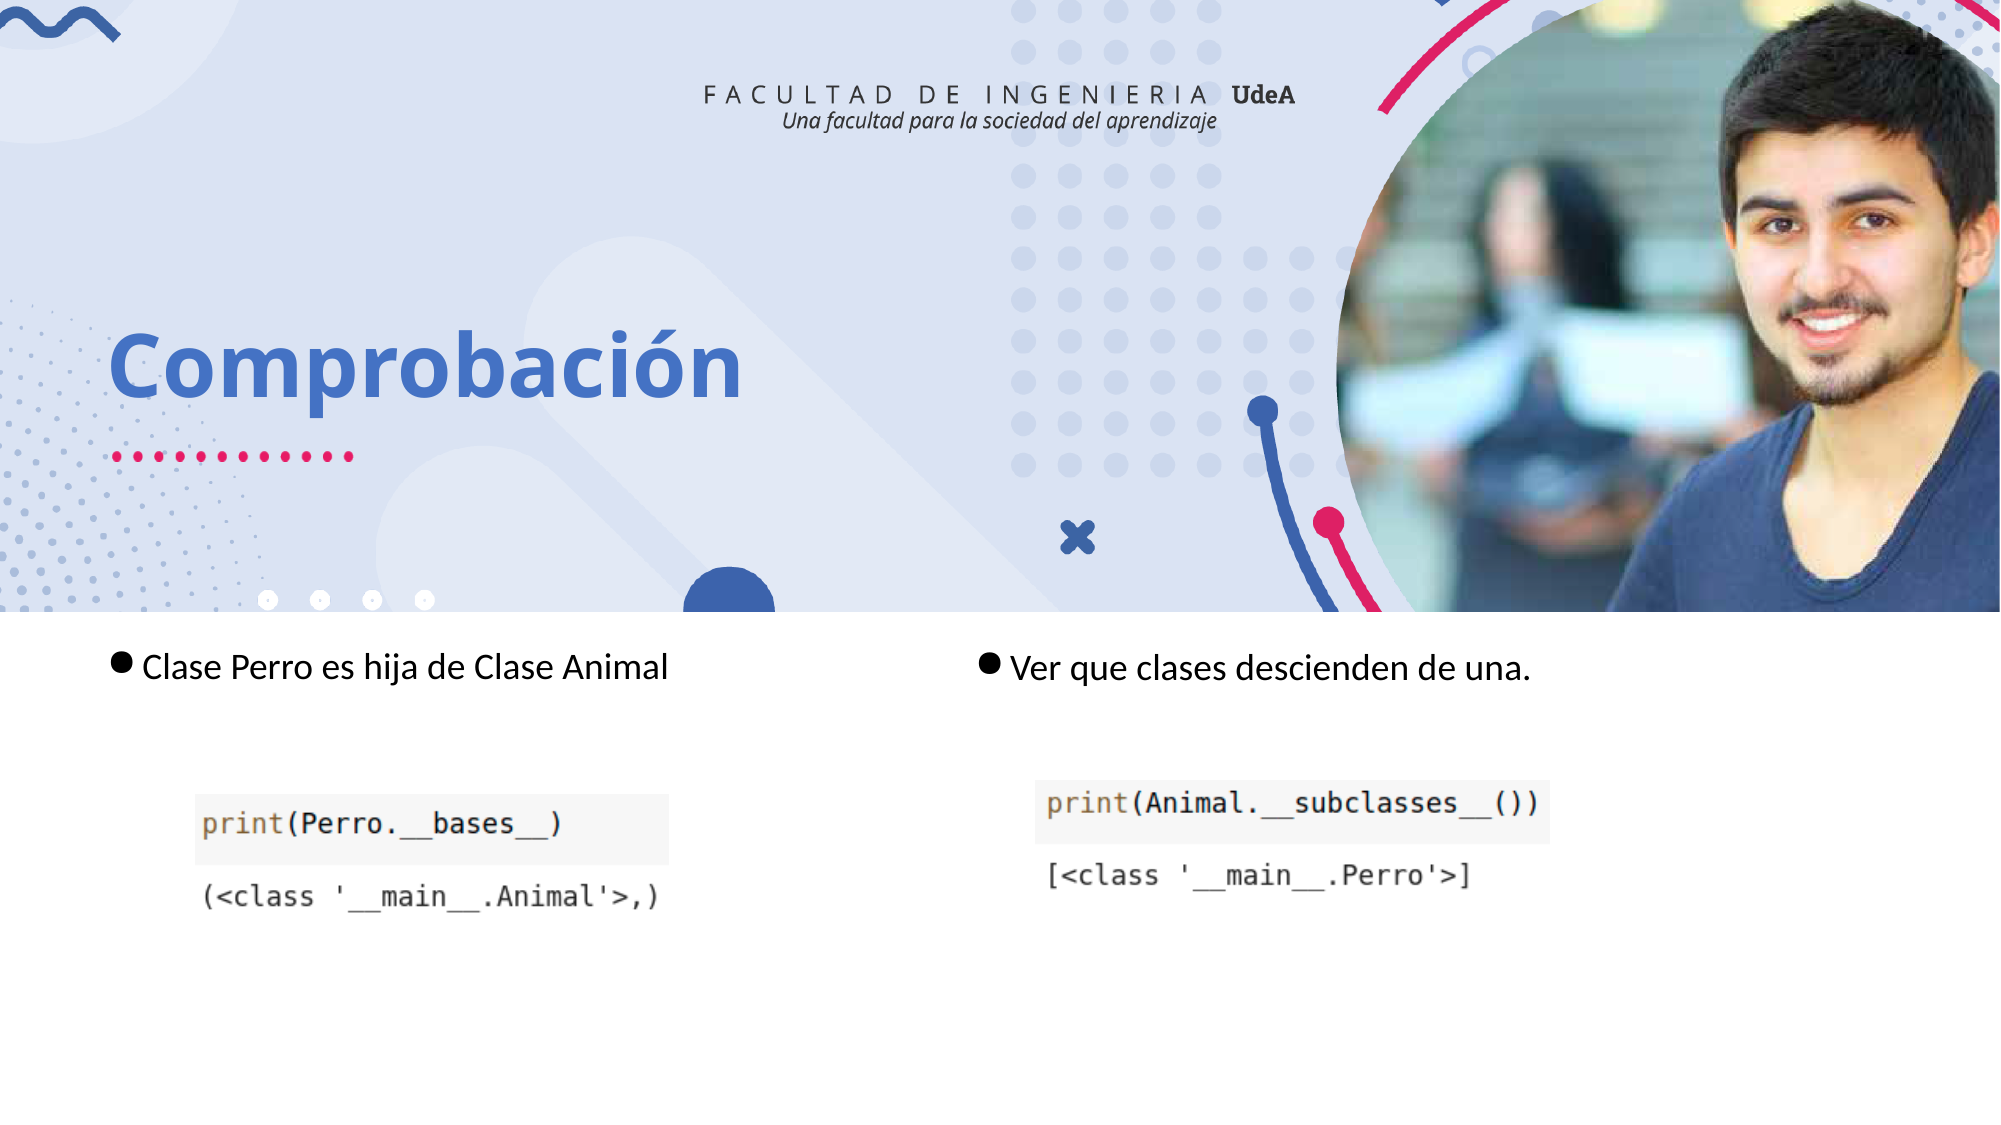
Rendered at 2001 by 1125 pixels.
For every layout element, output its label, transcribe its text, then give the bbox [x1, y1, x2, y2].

picture [1035, 780, 1550, 916]
picture [195, 794, 669, 927]
text_box Clase Perro es hija de Clase Animal [92, 634, 871, 695]
text_box Comprobación [92, 313, 988, 424]
text_box Ver que clases descienden de una. [960, 636, 1738, 696]
picture [0, 0, 2000, 612]
